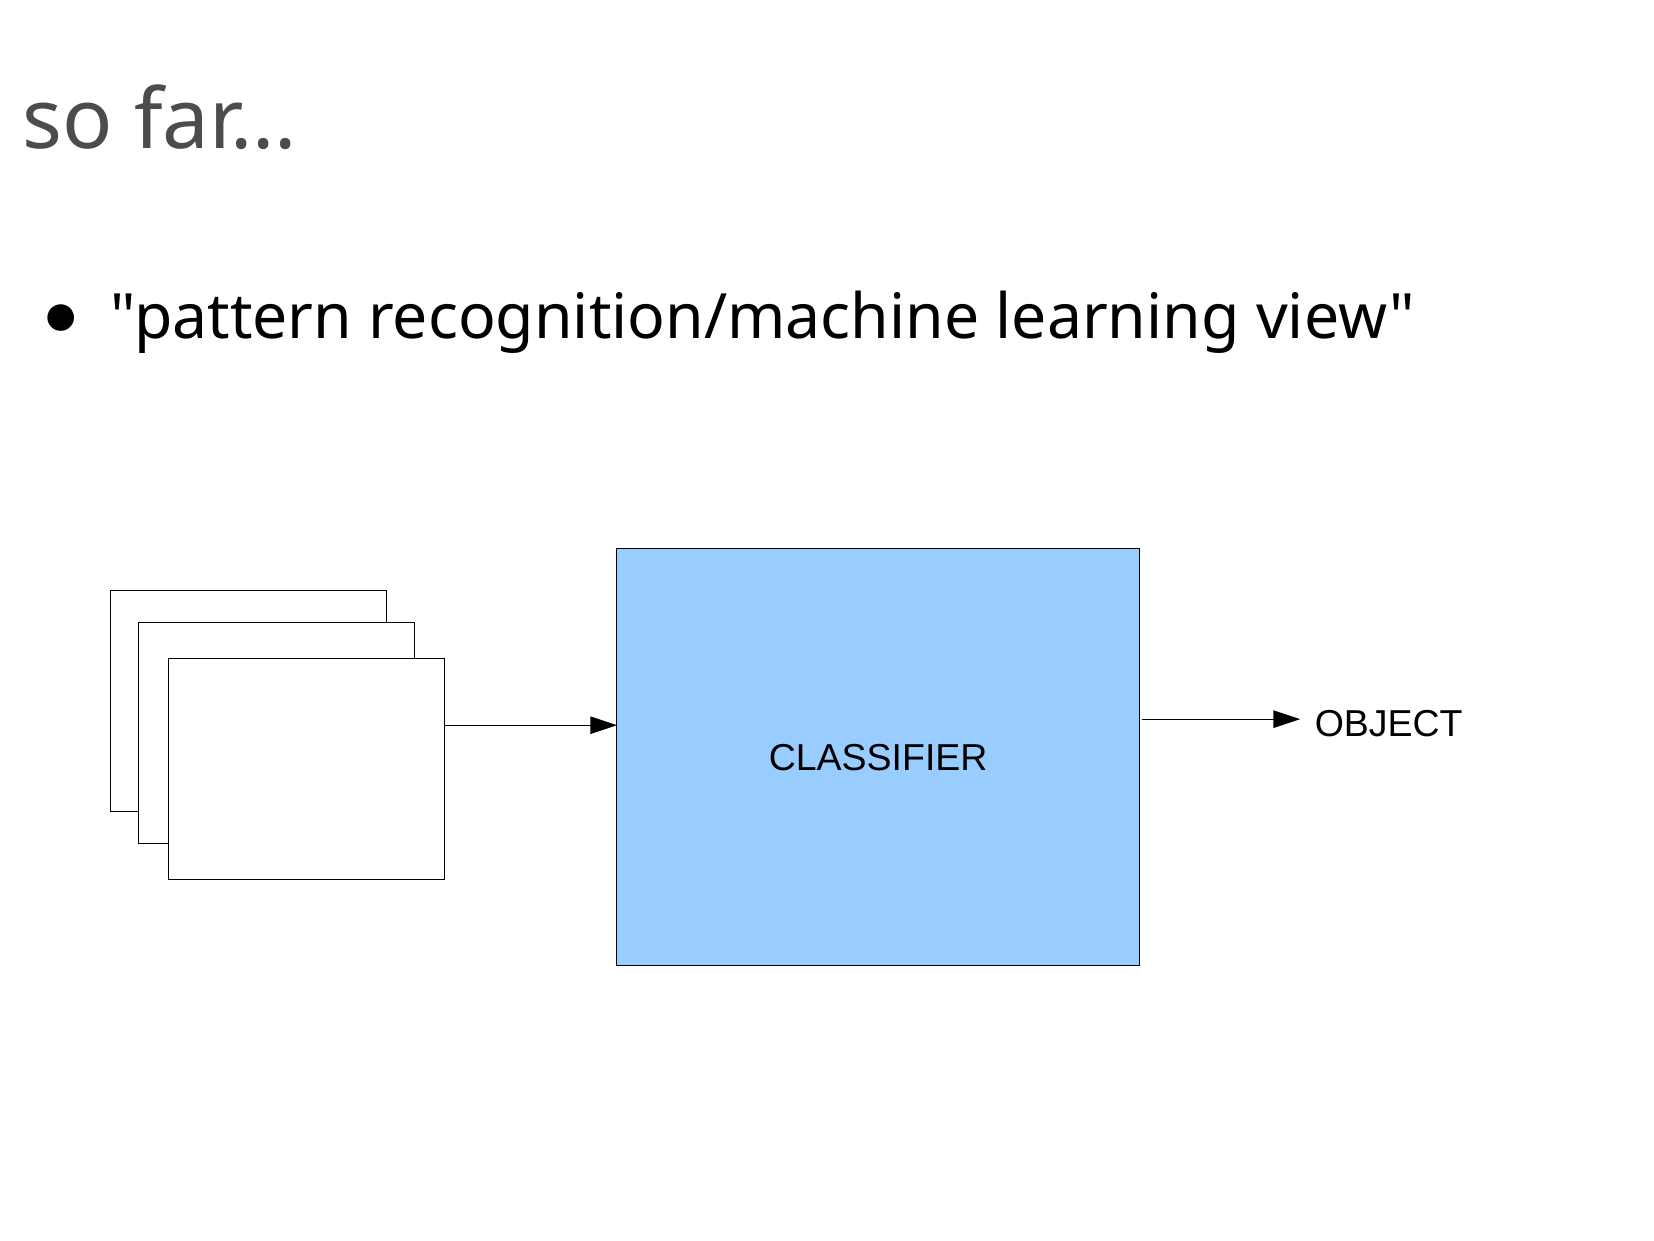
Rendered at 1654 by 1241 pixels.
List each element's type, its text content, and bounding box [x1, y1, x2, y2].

title so far... [22, 19, 1654, 213]
text_box OBJECT [1300, 695, 1599, 752]
text_box CLASSIFIER [616, 548, 1140, 966]
list "pattern recognition/machine learning view" [25, 226, 1654, 403]
text_box [110, 590, 445, 880]
